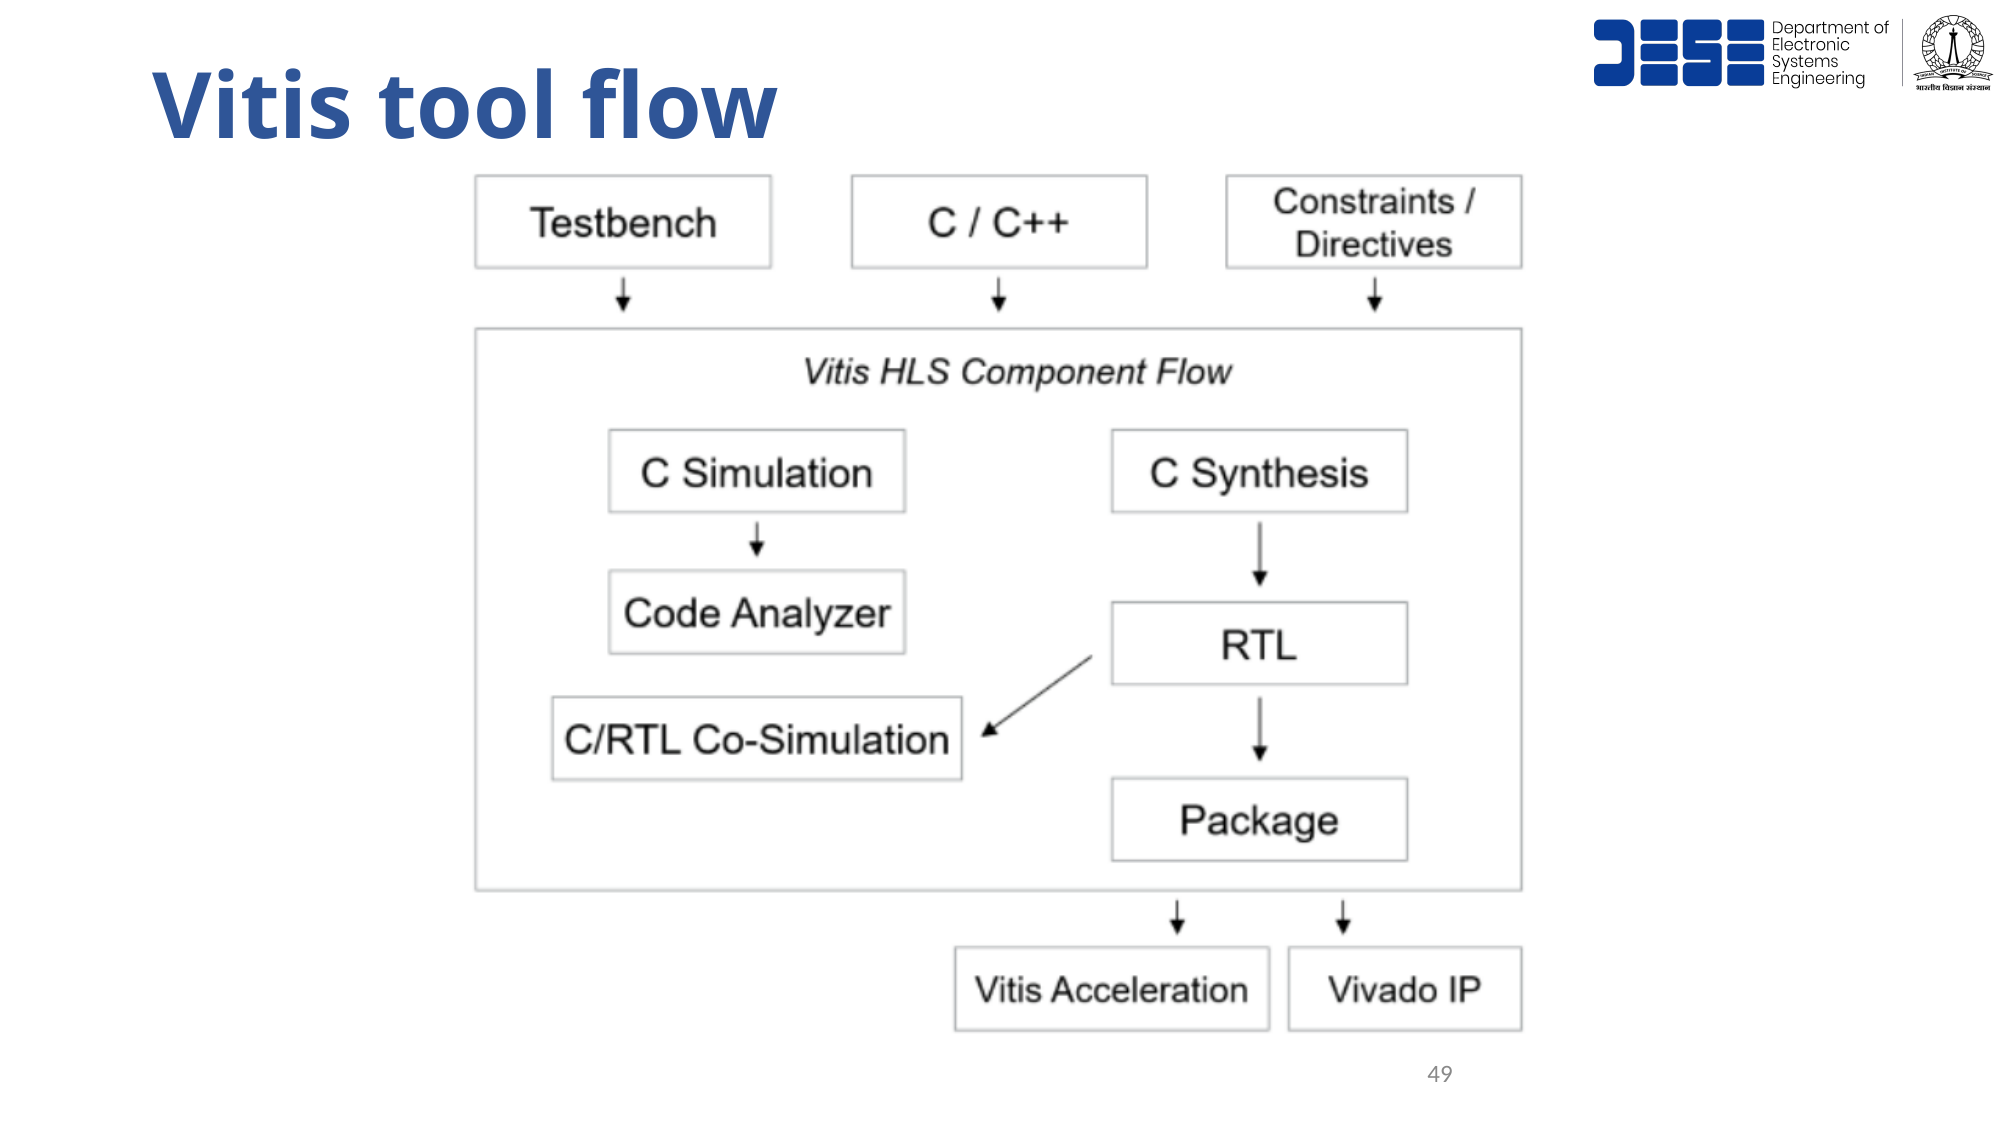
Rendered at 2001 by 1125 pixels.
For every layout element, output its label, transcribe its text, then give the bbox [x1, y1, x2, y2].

text_box [1412, 1042, 1863, 1103]
picture [459, 165, 1540, 1043]
title Vitis tool flow [137, 0, 1863, 218]
